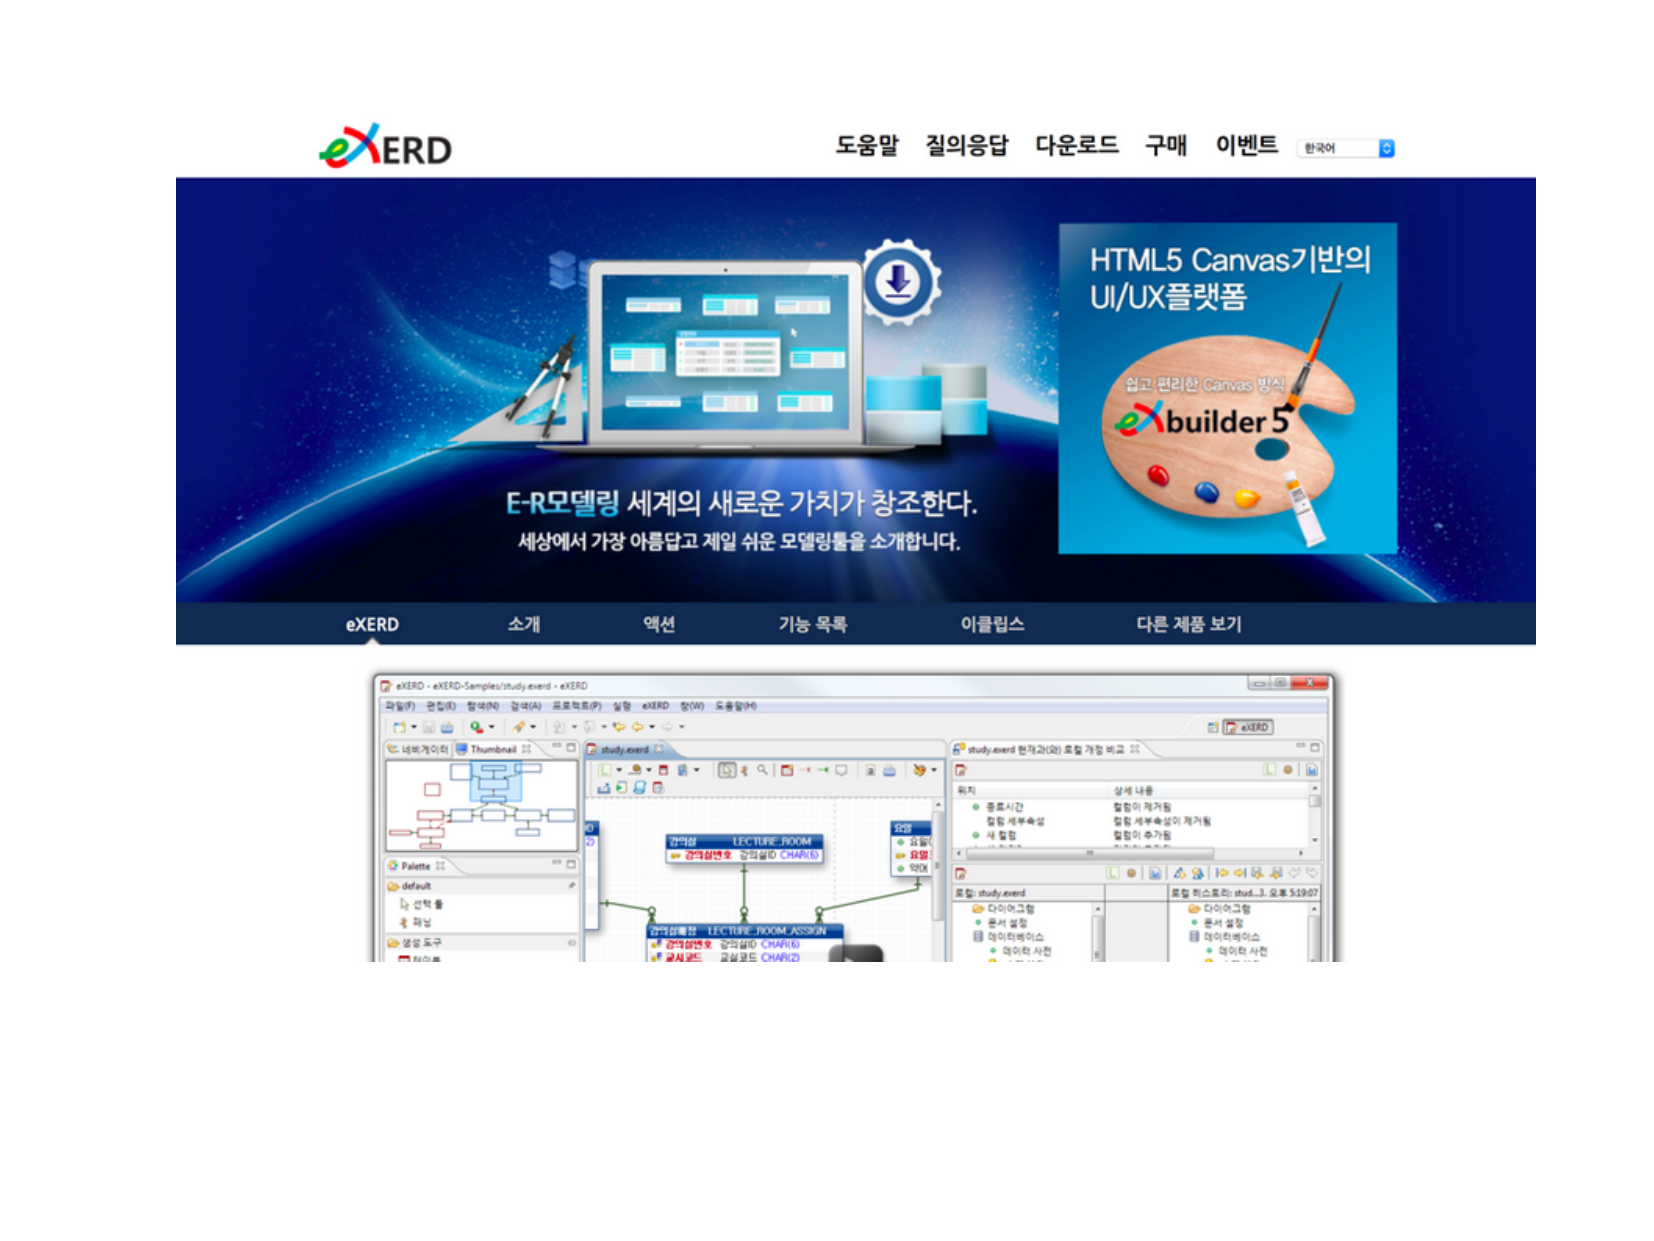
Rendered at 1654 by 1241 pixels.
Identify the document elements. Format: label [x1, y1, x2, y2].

picture [176, 118, 1536, 962]
